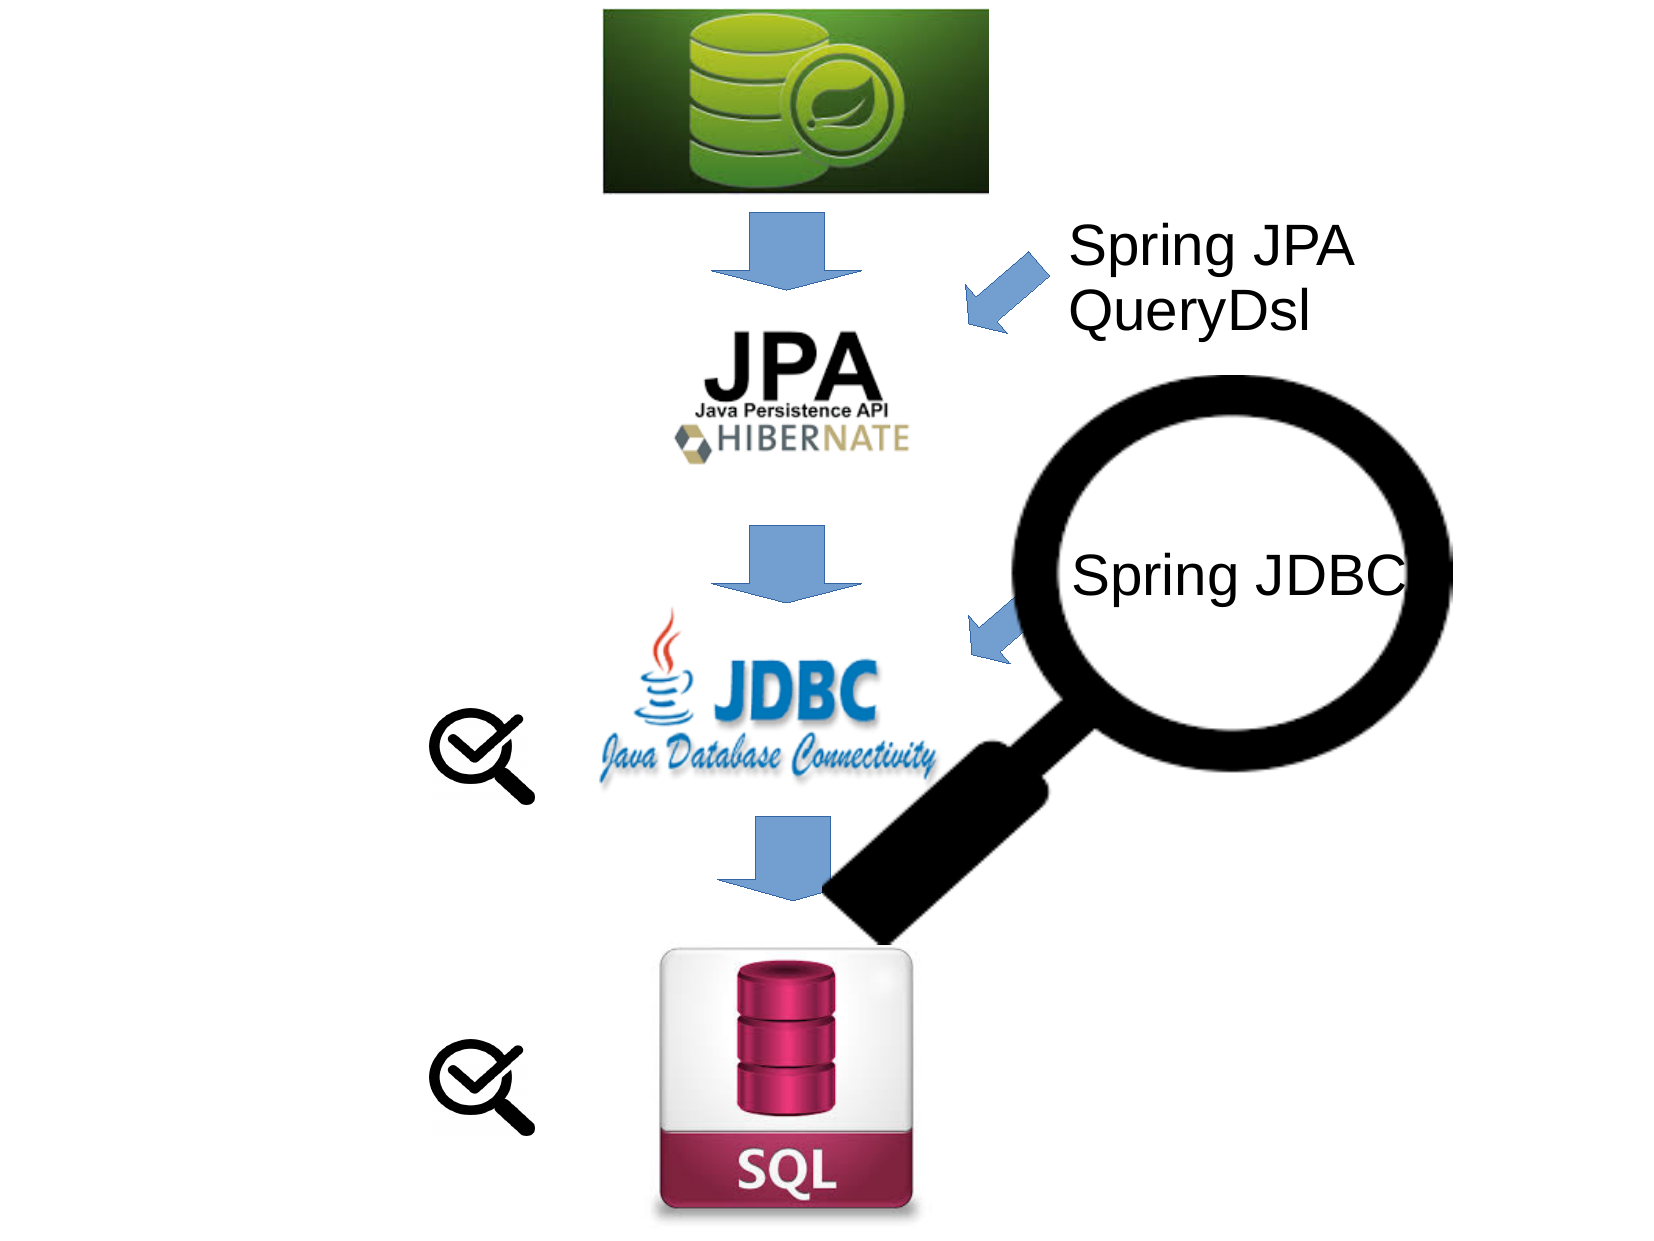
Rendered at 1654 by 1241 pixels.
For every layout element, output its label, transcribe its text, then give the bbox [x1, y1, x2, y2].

text_box [711, 525, 822, 603]
text_box [717, 816, 822, 901]
picture [587, 325, 1453, 1230]
text_box Spring JPA QueryDsl [1053, 205, 1371, 351]
text_box [711, 212, 862, 291]
text_box [965, 251, 1050, 334]
picture [429, 1039, 535, 1136]
picture [602, 8, 989, 195]
picture [429, 708, 535, 805]
